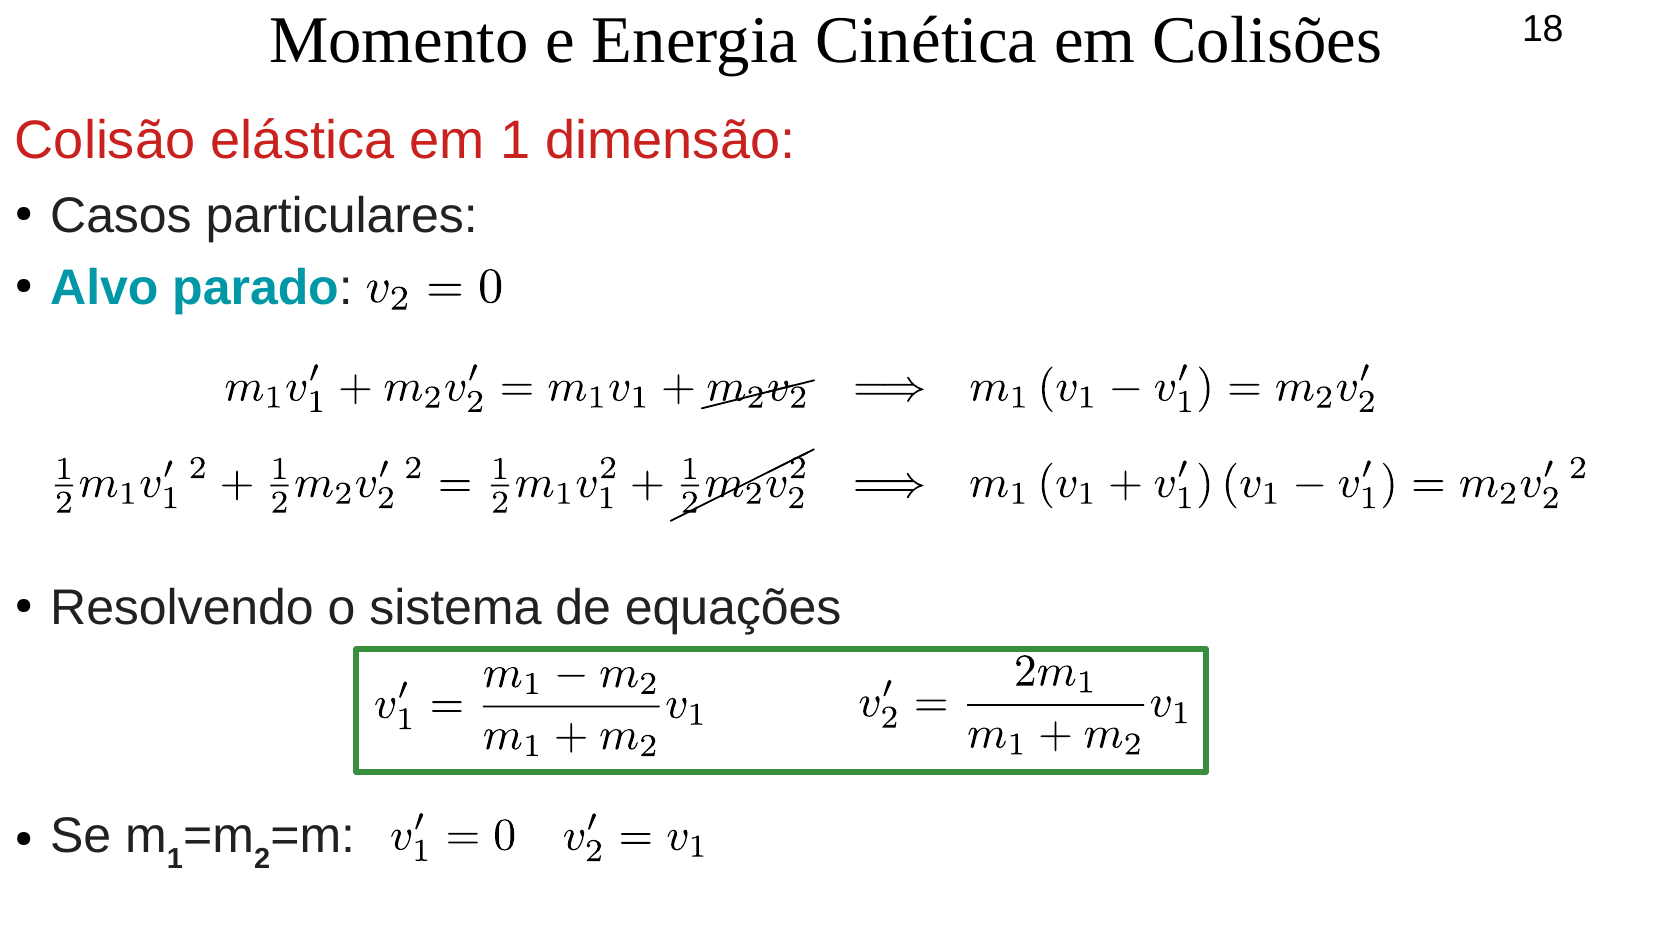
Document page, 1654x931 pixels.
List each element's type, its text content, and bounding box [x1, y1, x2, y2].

text_box Colisão elástica em 1 dimensão: Casos particulares: Alvo parado: Resolvendo o sistema de equações Se m1=m2=m: [0, 102, 1654, 882]
picture [856, 653, 1189, 757]
text_box <number> [1507, 0, 1654, 71]
text_box Momento e Energia Cinética em Colisões [254, 0, 1400, 99]
picture [372, 665, 705, 758]
picture [561, 811, 706, 863]
picture [389, 812, 515, 861]
picture [53, 446, 1587, 524]
picture [363, 267, 503, 312]
picture [224, 364, 1374, 413]
